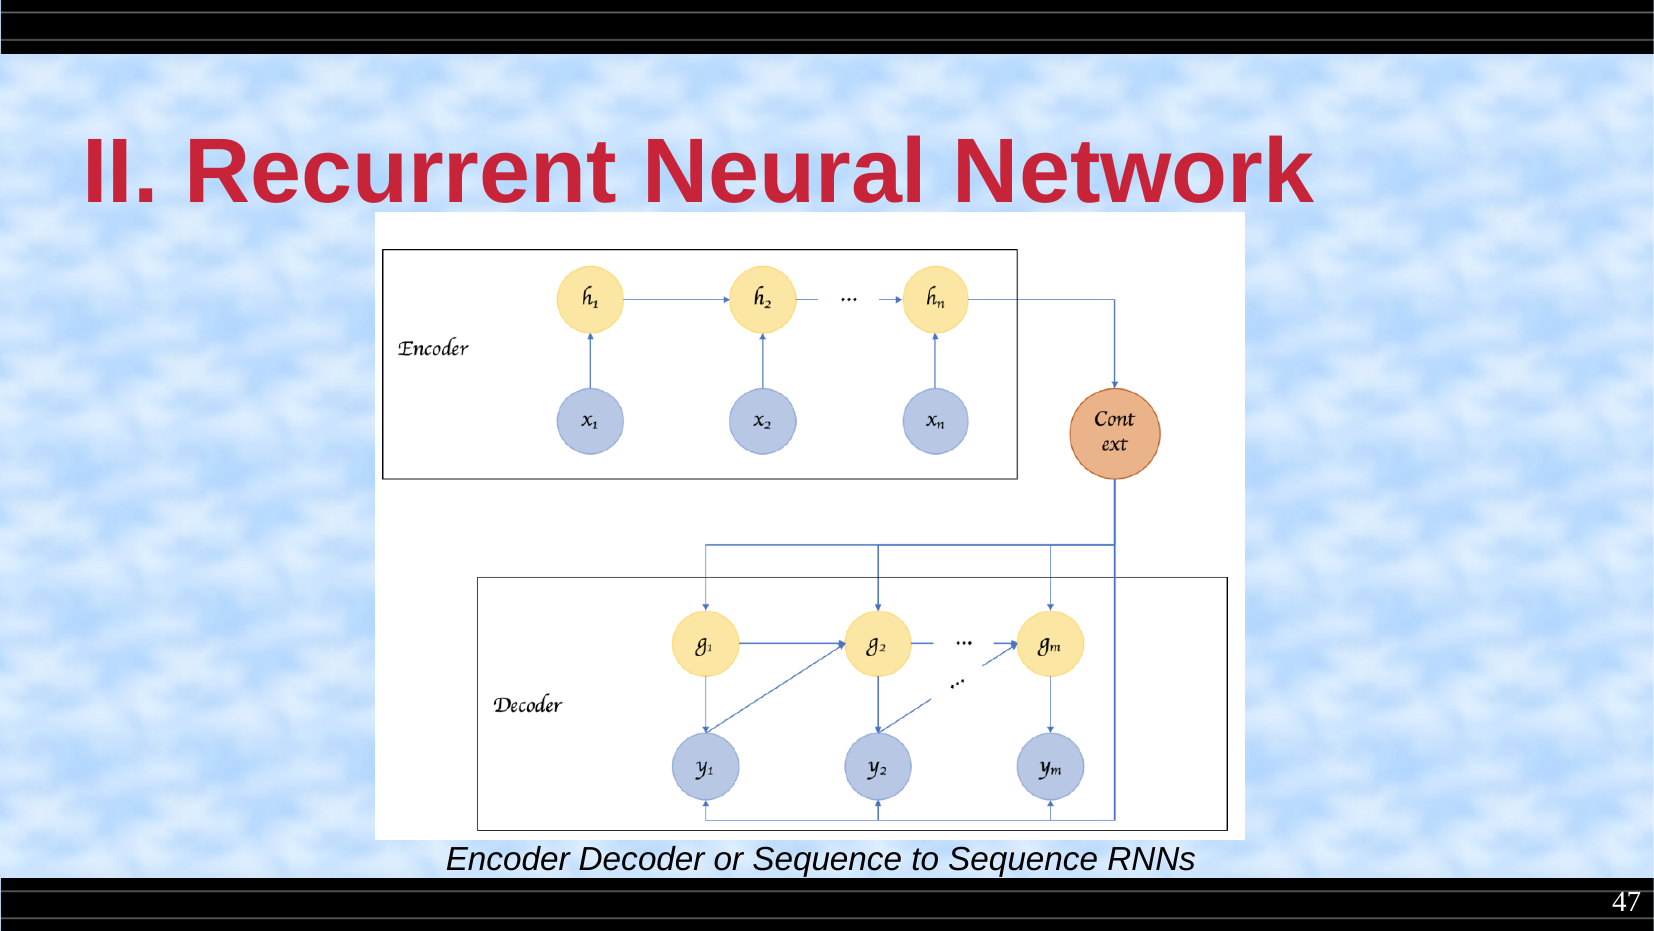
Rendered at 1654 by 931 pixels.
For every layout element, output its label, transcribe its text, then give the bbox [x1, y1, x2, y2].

text_box Encoder Decoder or Sequence to Sequence RNNs [431, 832, 1305, 890]
picture [0, 0, 1654, 931]
title II. Recurrent Neural Network [82, 92, 1571, 248]
